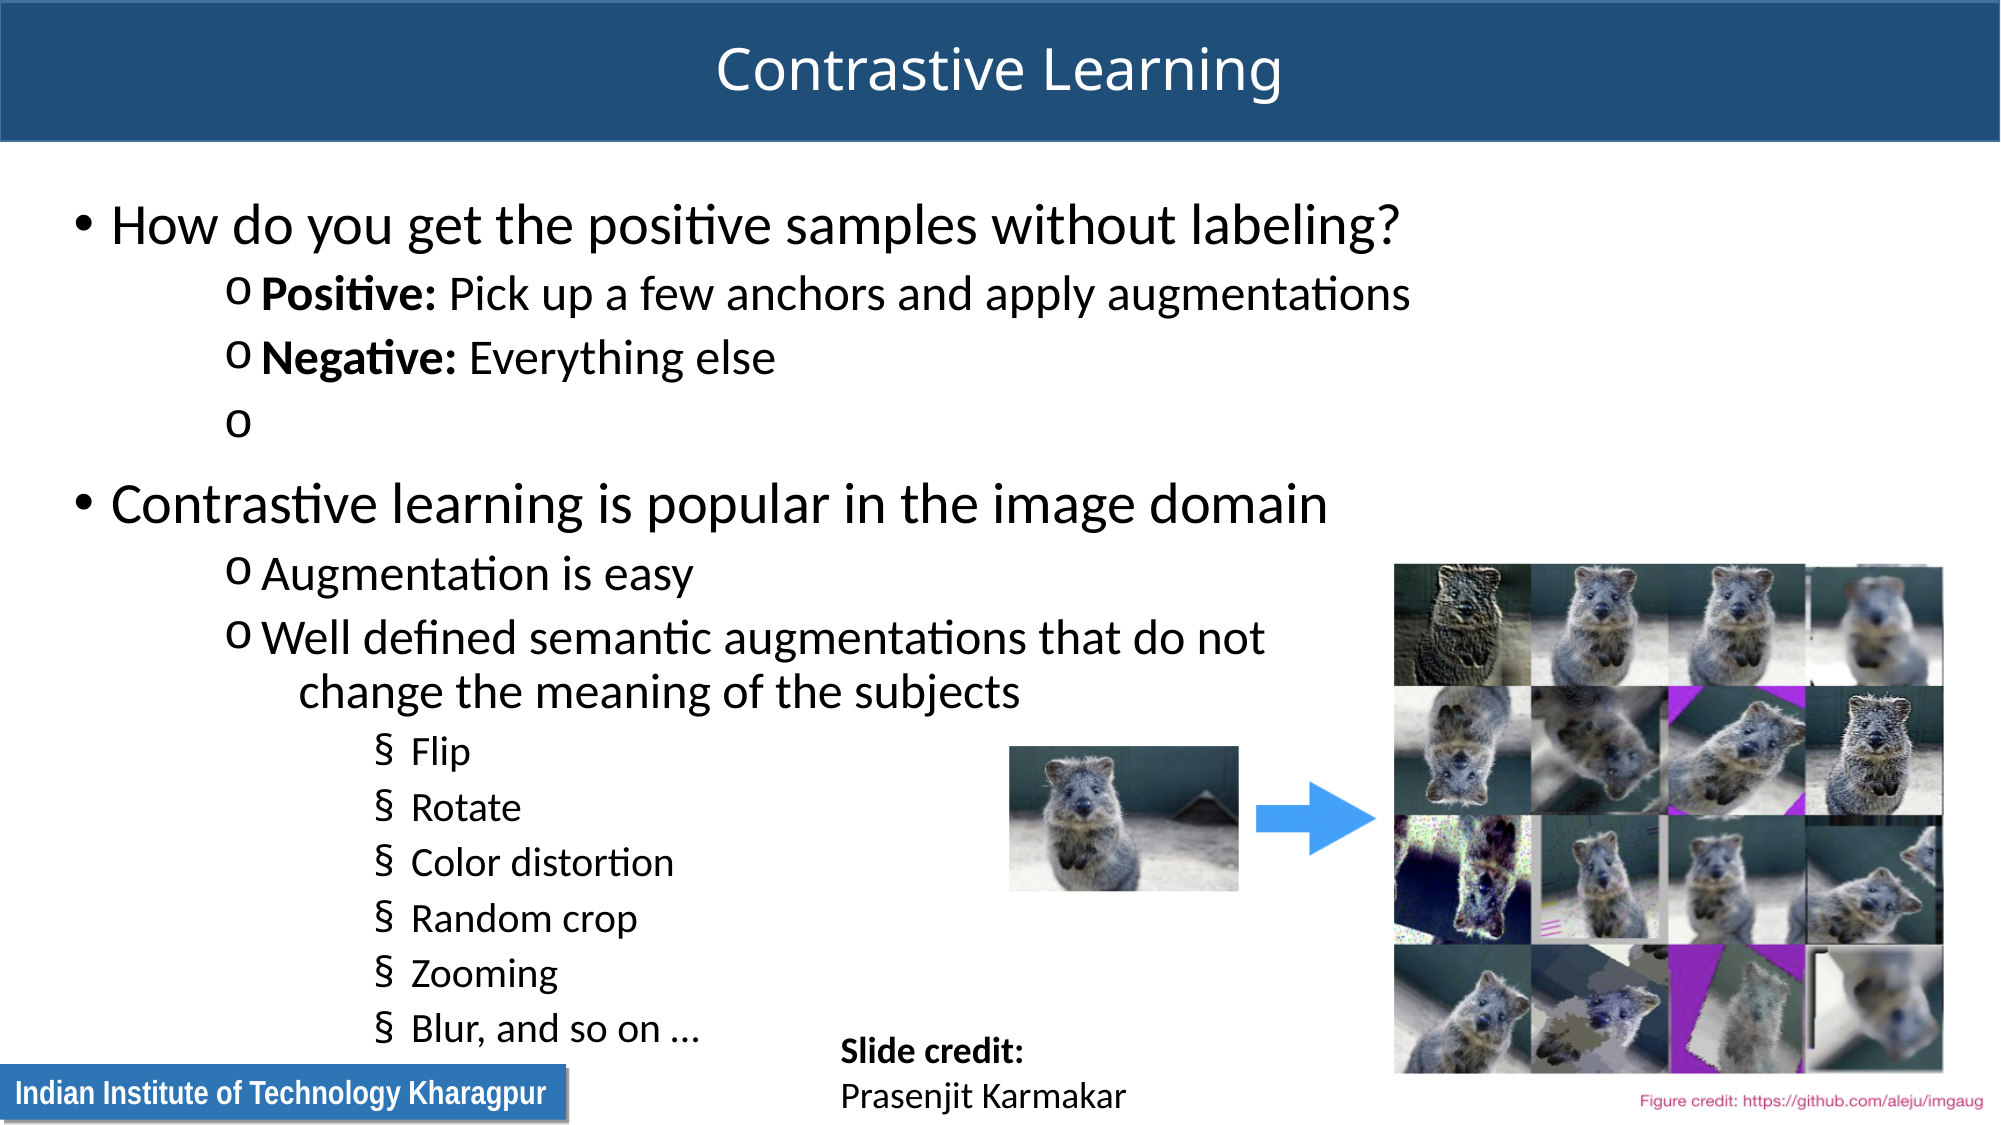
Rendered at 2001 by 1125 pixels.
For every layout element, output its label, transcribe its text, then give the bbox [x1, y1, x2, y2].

list How do you get the positive samples without labeling? Positive: Pick up a few anchors and apply augmentations Negative: Everything else Contrastive learning is popular in the image domain Augmentation is easy Well defined semantic augmentations that do not change the meaning of the subjects Flip Rotate Color distortion Random crop Zooming Blur, and so on … [58, 186, 1954, 1065]
picture [1175, 530, 1997, 1125]
title Contrastive Learning [0, 1, 2000, 141]
text_box Slide credit: Prasenjit Karmakar [825, 1018, 1175, 1125]
